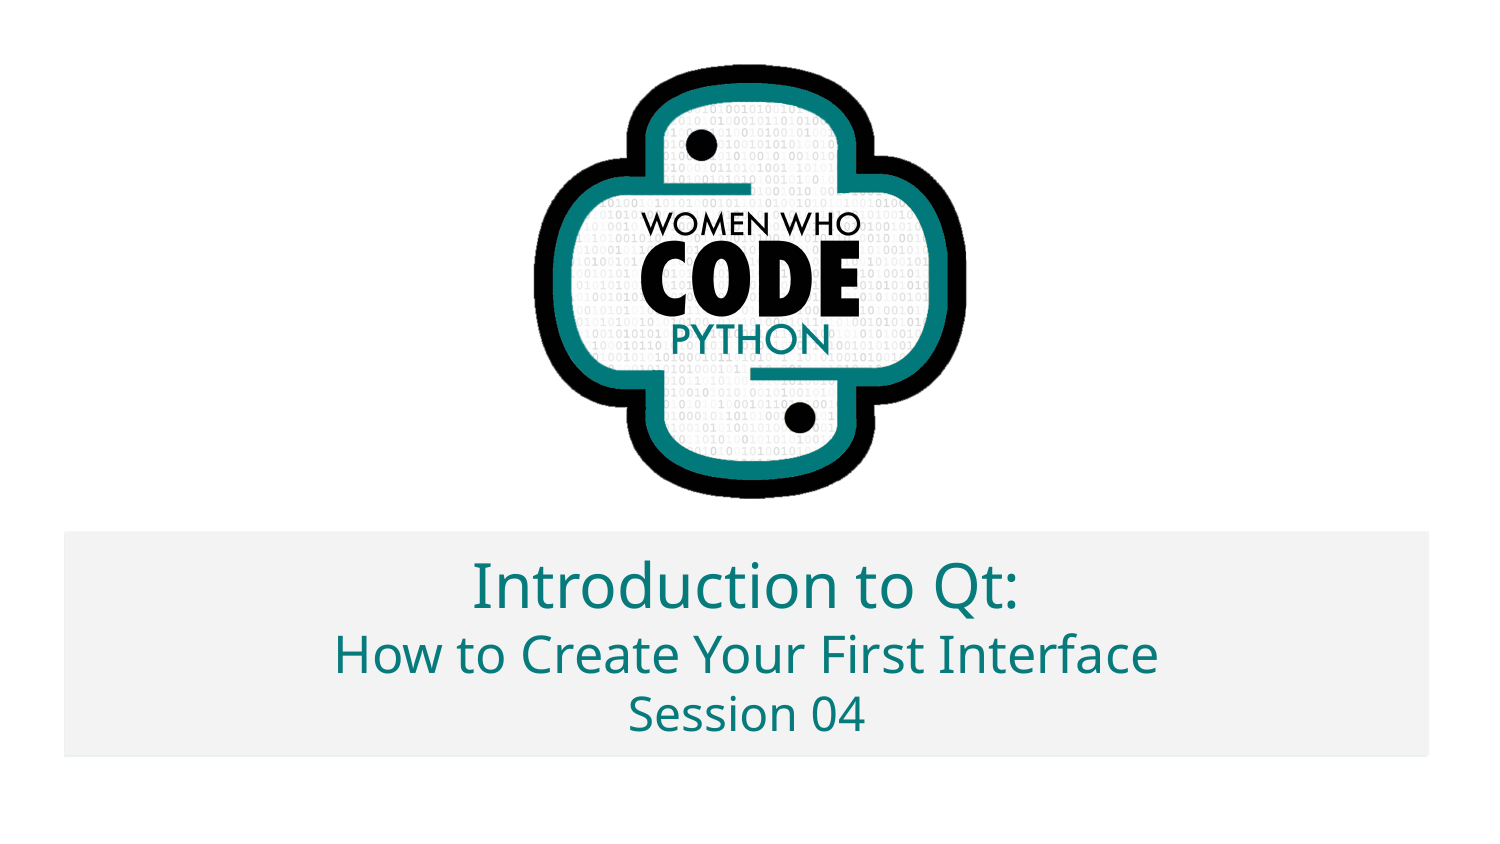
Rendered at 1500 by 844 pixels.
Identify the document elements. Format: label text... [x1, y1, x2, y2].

text_box Introduction to Qt: How to Create Your First Interface Session 04 [64, 531, 1430, 756]
picture [511, 44, 989, 519]
